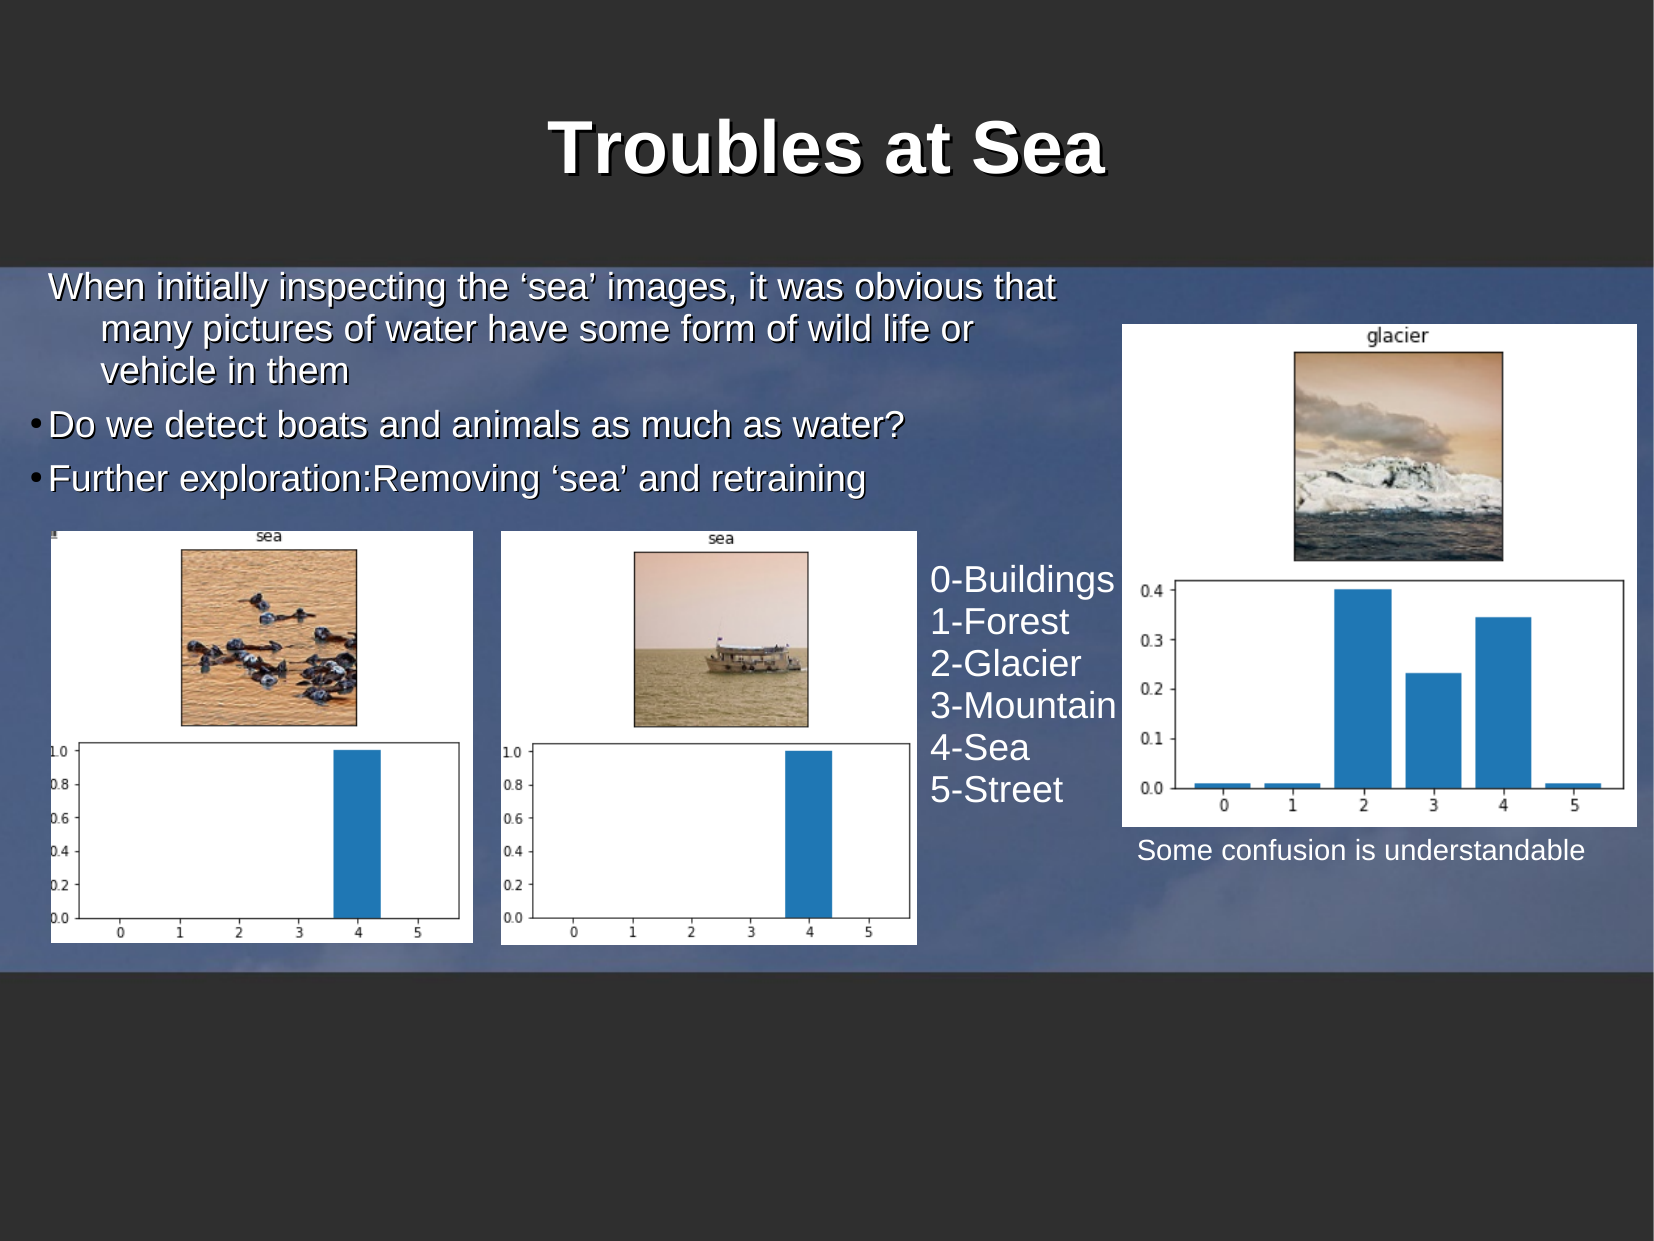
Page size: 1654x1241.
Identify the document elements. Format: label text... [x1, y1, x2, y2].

text_box 0-Buildings 1-Forest 2-Glacier 3-Mountain 4-Sea 5-Street [917, 550, 1122, 827]
title Troubles at Sea [88, 59, 1565, 237]
picture [0, 0, 1654, 1241]
text_box Some confusion is understandable [1122, 826, 1654, 926]
list [679, 931, 1152, 1152]
list When initially inspecting the ‘sea’ images, it was obvious that many pictures of water have some form of wild life or vehicle in them Do we detect boats and animals as much as water? Further exploration:Removing ‘sea’ and retraining [29, 265, 1093, 724]
